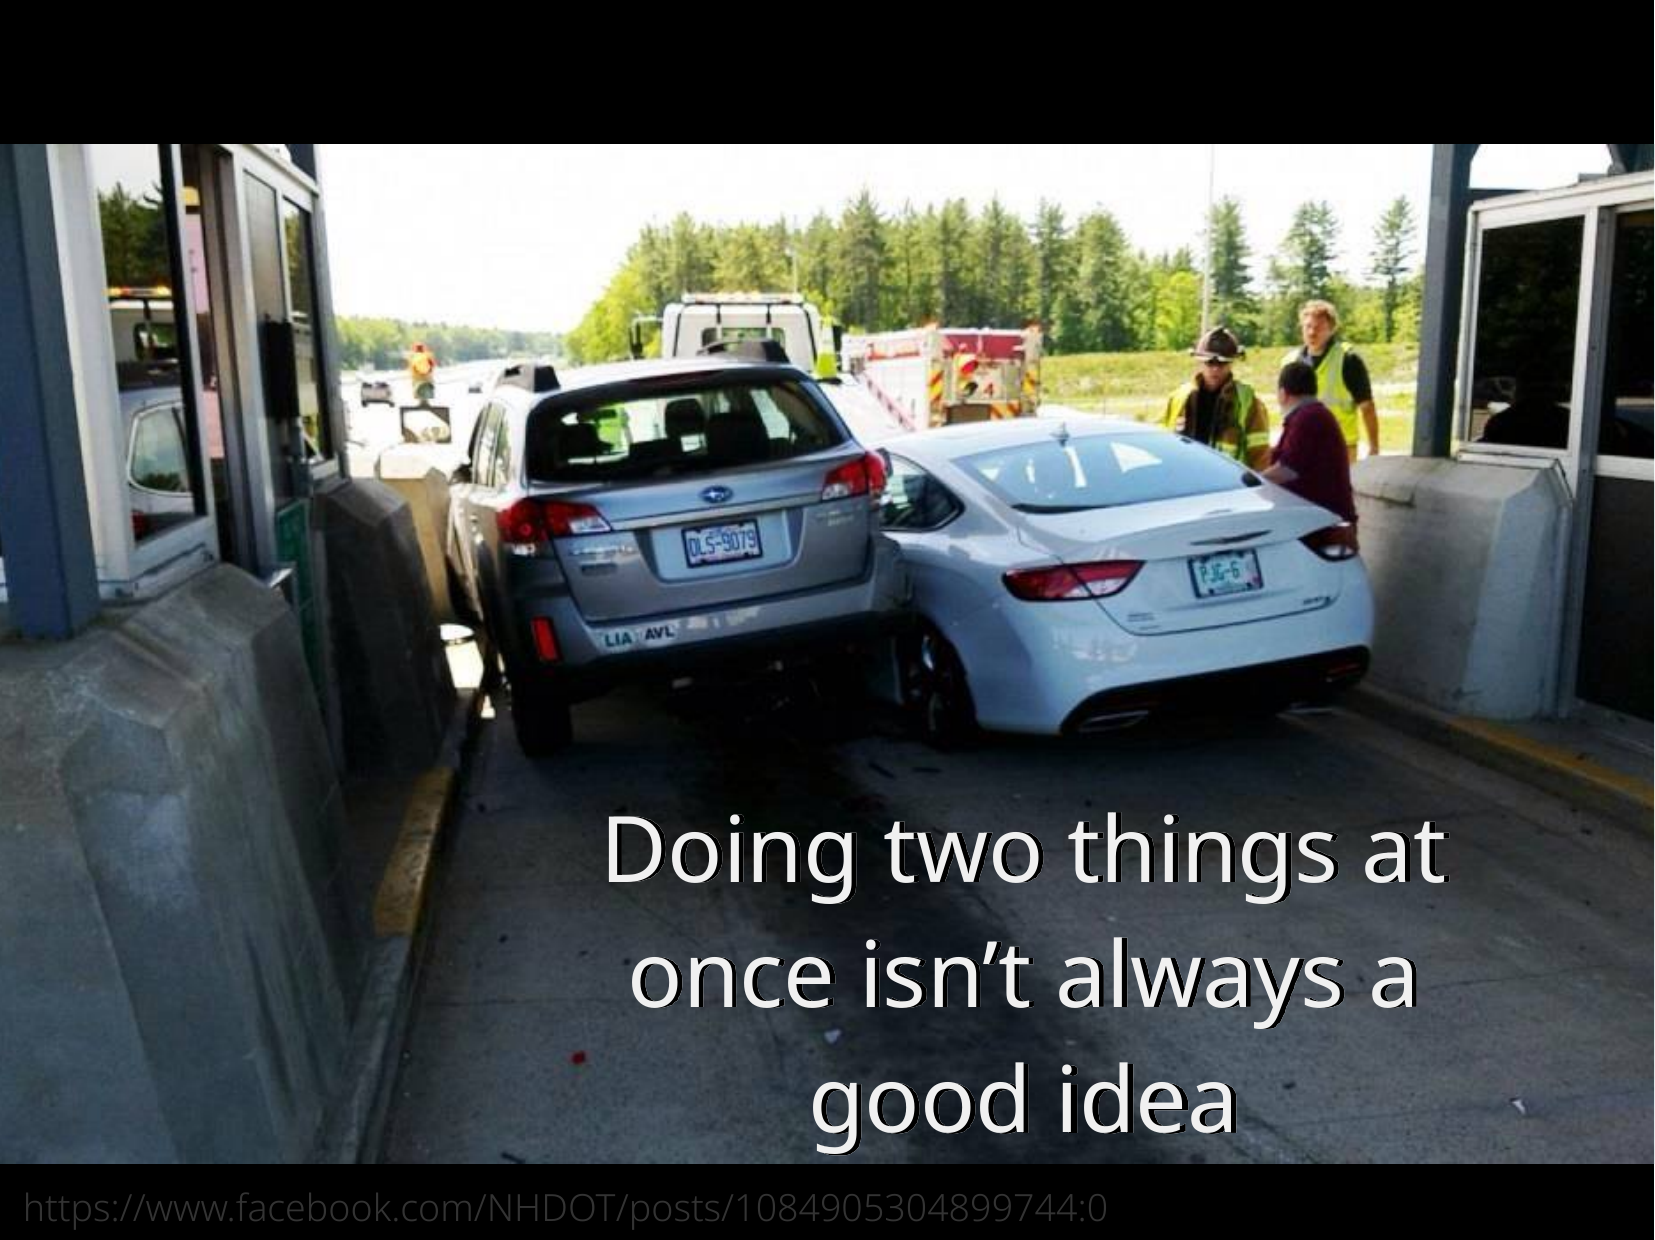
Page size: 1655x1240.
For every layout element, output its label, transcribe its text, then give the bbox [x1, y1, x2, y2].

title Doing two things at once isn’t always a good idea [580, 803, 1468, 1140]
picture [0, 144, 1655, 1164]
text_box https://www.facebook.com/NHDOT/posts/1084905304899744:0 [8, 1173, 1204, 1235]
